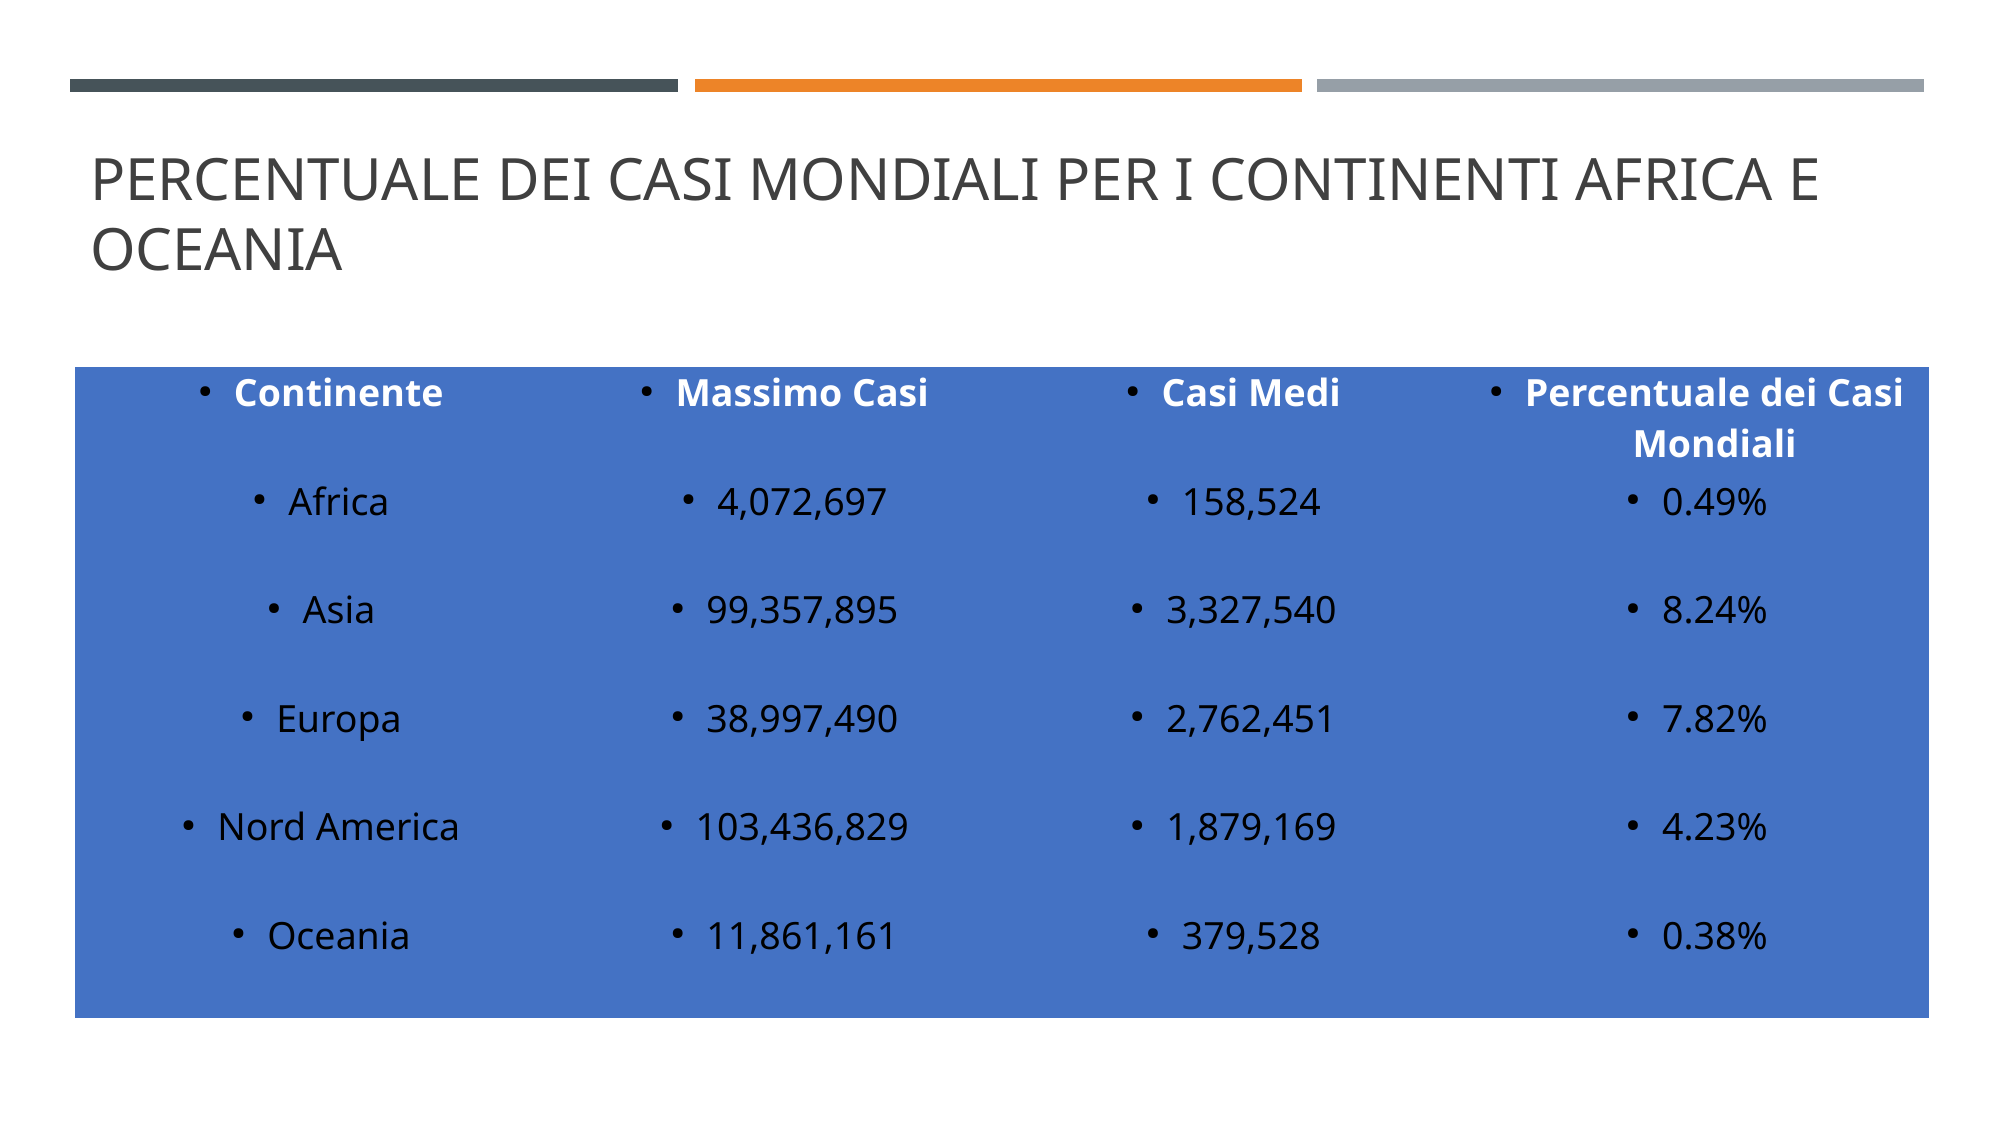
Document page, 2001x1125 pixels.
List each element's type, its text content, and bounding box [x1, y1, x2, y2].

table_cell 11,861,161 [568, 909, 1002, 1018]
table_cell 0.38% [1465, 909, 1929, 1018]
table_cell 379,528 [1002, 909, 1465, 1018]
table_header Massimo Casi [568, 367, 1002, 475]
table_header Continente [75, 367, 568, 475]
title percentuale dei casi mondiali per i continenti Africa e Oceania [75, 115, 1925, 291]
table_cell 4.23% [1465, 801, 1929, 909]
table_cell 158,524 [1002, 475, 1465, 584]
table_cell Nord America [75, 801, 568, 909]
table_cell 4,072,697 [568, 475, 1002, 584]
table_cell 38,997,490 [568, 692, 1002, 801]
table_header Percentuale dei Casi Mondiali [1465, 367, 1929, 475]
table_cell 8.24% [1465, 584, 1929, 692]
table_cell 2,762,451 [1002, 692, 1465, 801]
table_cell 1,879,169 [1002, 801, 1465, 909]
table_header Casi Medi [1002, 367, 1465, 475]
table_cell 103,436,829 [568, 801, 1002, 909]
table_cell Asia [75, 584, 568, 692]
table_cell 0.49% [1465, 475, 1929, 584]
table_cell Africa [75, 475, 568, 584]
table_cell 3,327,540 [1002, 584, 1465, 692]
table_cell 99,357,895 [568, 584, 1002, 692]
table_cell 7.82% [1465, 692, 1929, 801]
table_cell Europa [75, 692, 568, 801]
table_cell Oceania [75, 909, 568, 1018]
